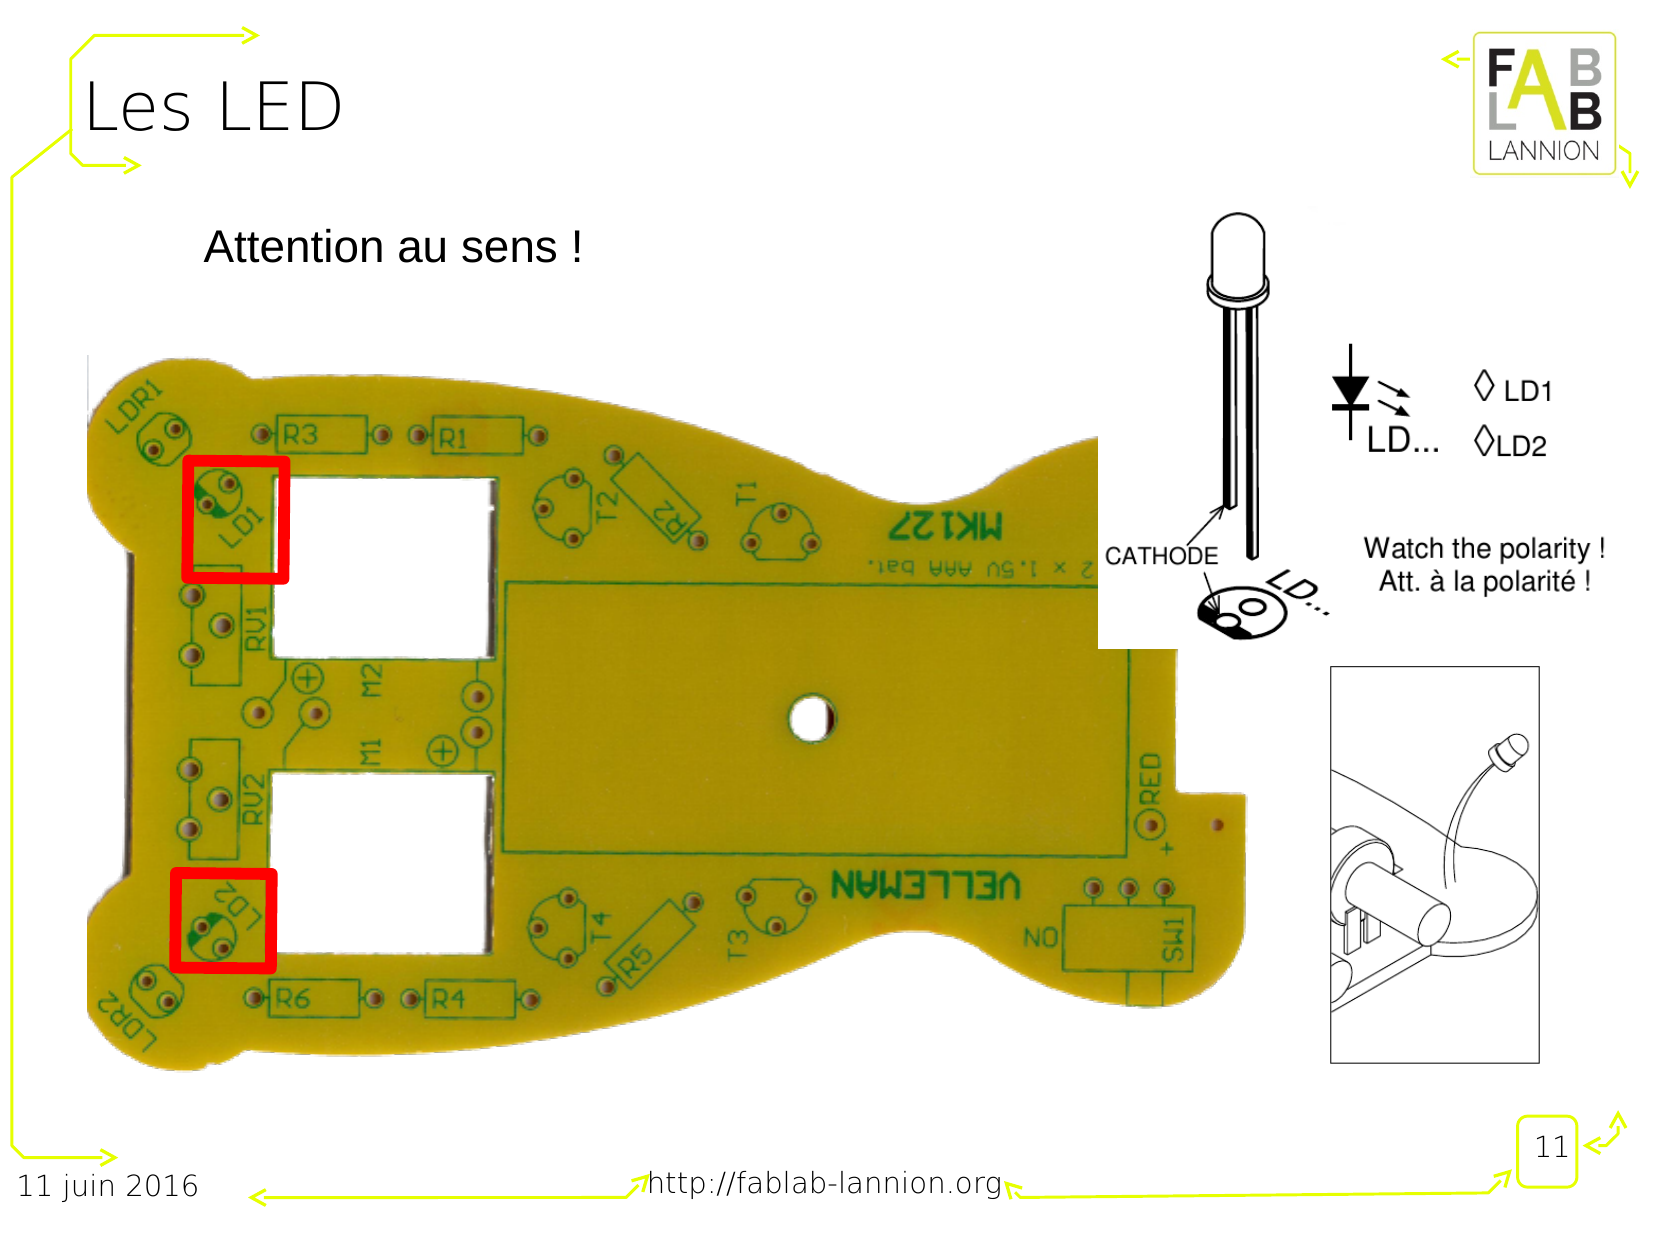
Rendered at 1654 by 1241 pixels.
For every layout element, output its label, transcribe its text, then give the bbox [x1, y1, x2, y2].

picture [1470, 29, 1619, 178]
picture [1322, 660, 1548, 1075]
text_box Attention au sens ! [188, 213, 709, 331]
picture [87, 206, 1617, 1075]
title Les LED [82, 49, 1441, 166]
